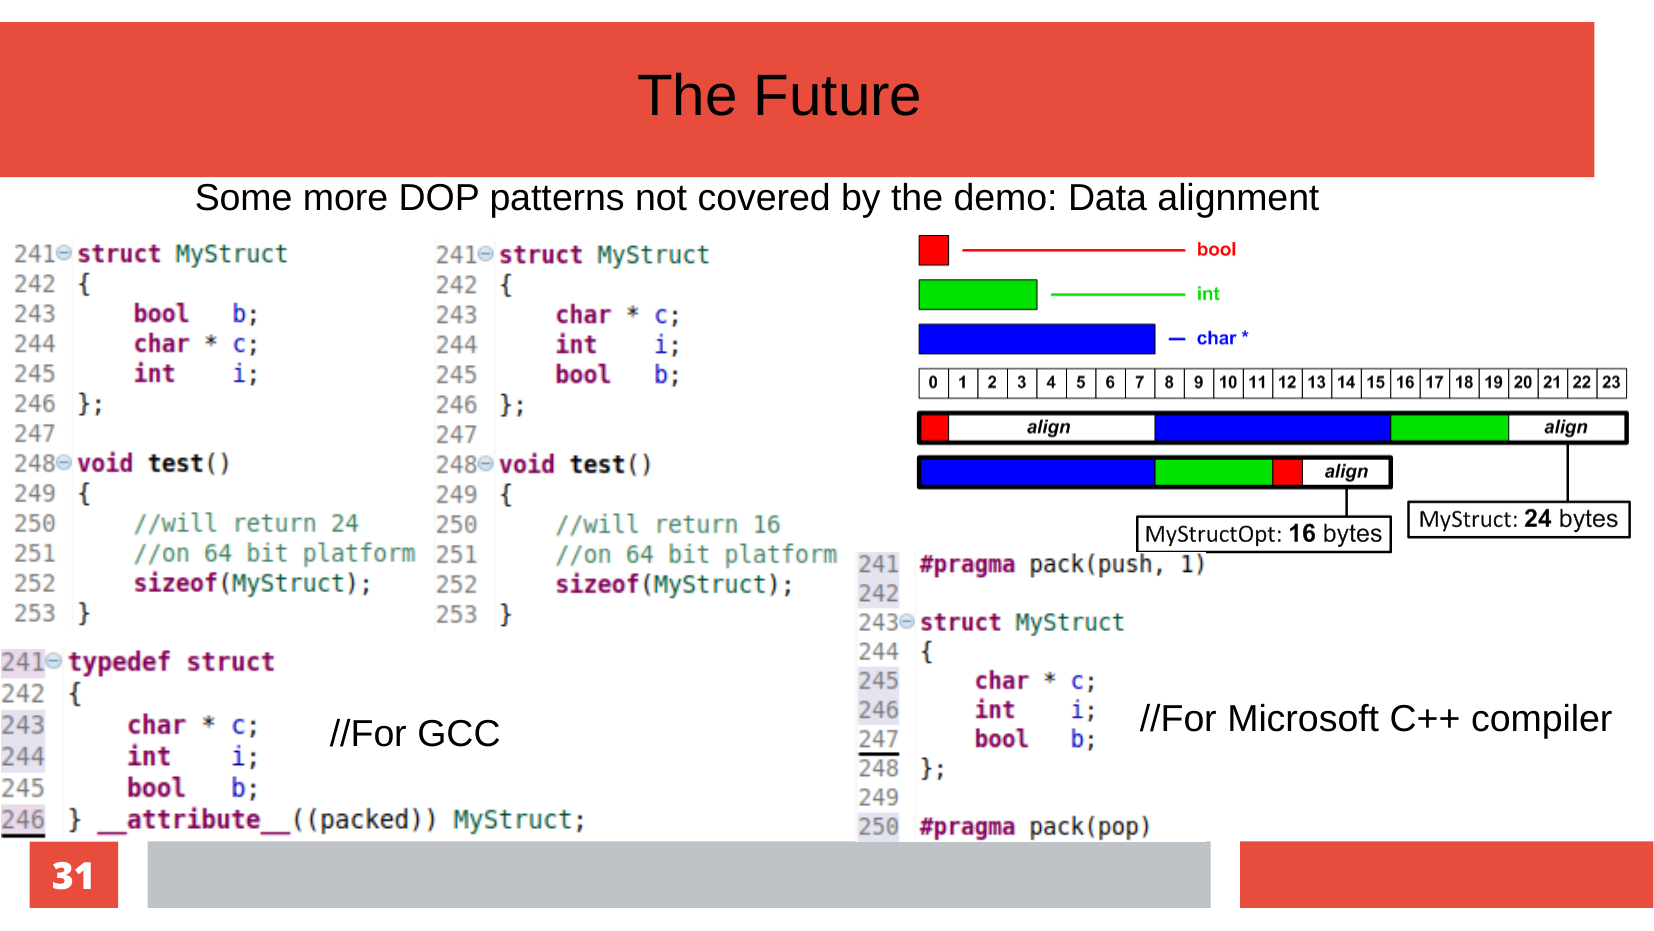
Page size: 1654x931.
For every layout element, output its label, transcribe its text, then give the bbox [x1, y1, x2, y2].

text_box //For Microsoft C++ compiler [1125, 690, 1651, 826]
text_box Some more DOP patterns not covered by the demo: Data alignment [180, 168, 1486, 226]
text_box The Future [270, 55, 1291, 136]
picture [434, 239, 841, 632]
picture [1, 649, 586, 841]
picture [14, 238, 421, 629]
picture [855, 232, 1632, 842]
text_box //For GCC [315, 705, 706, 762]
